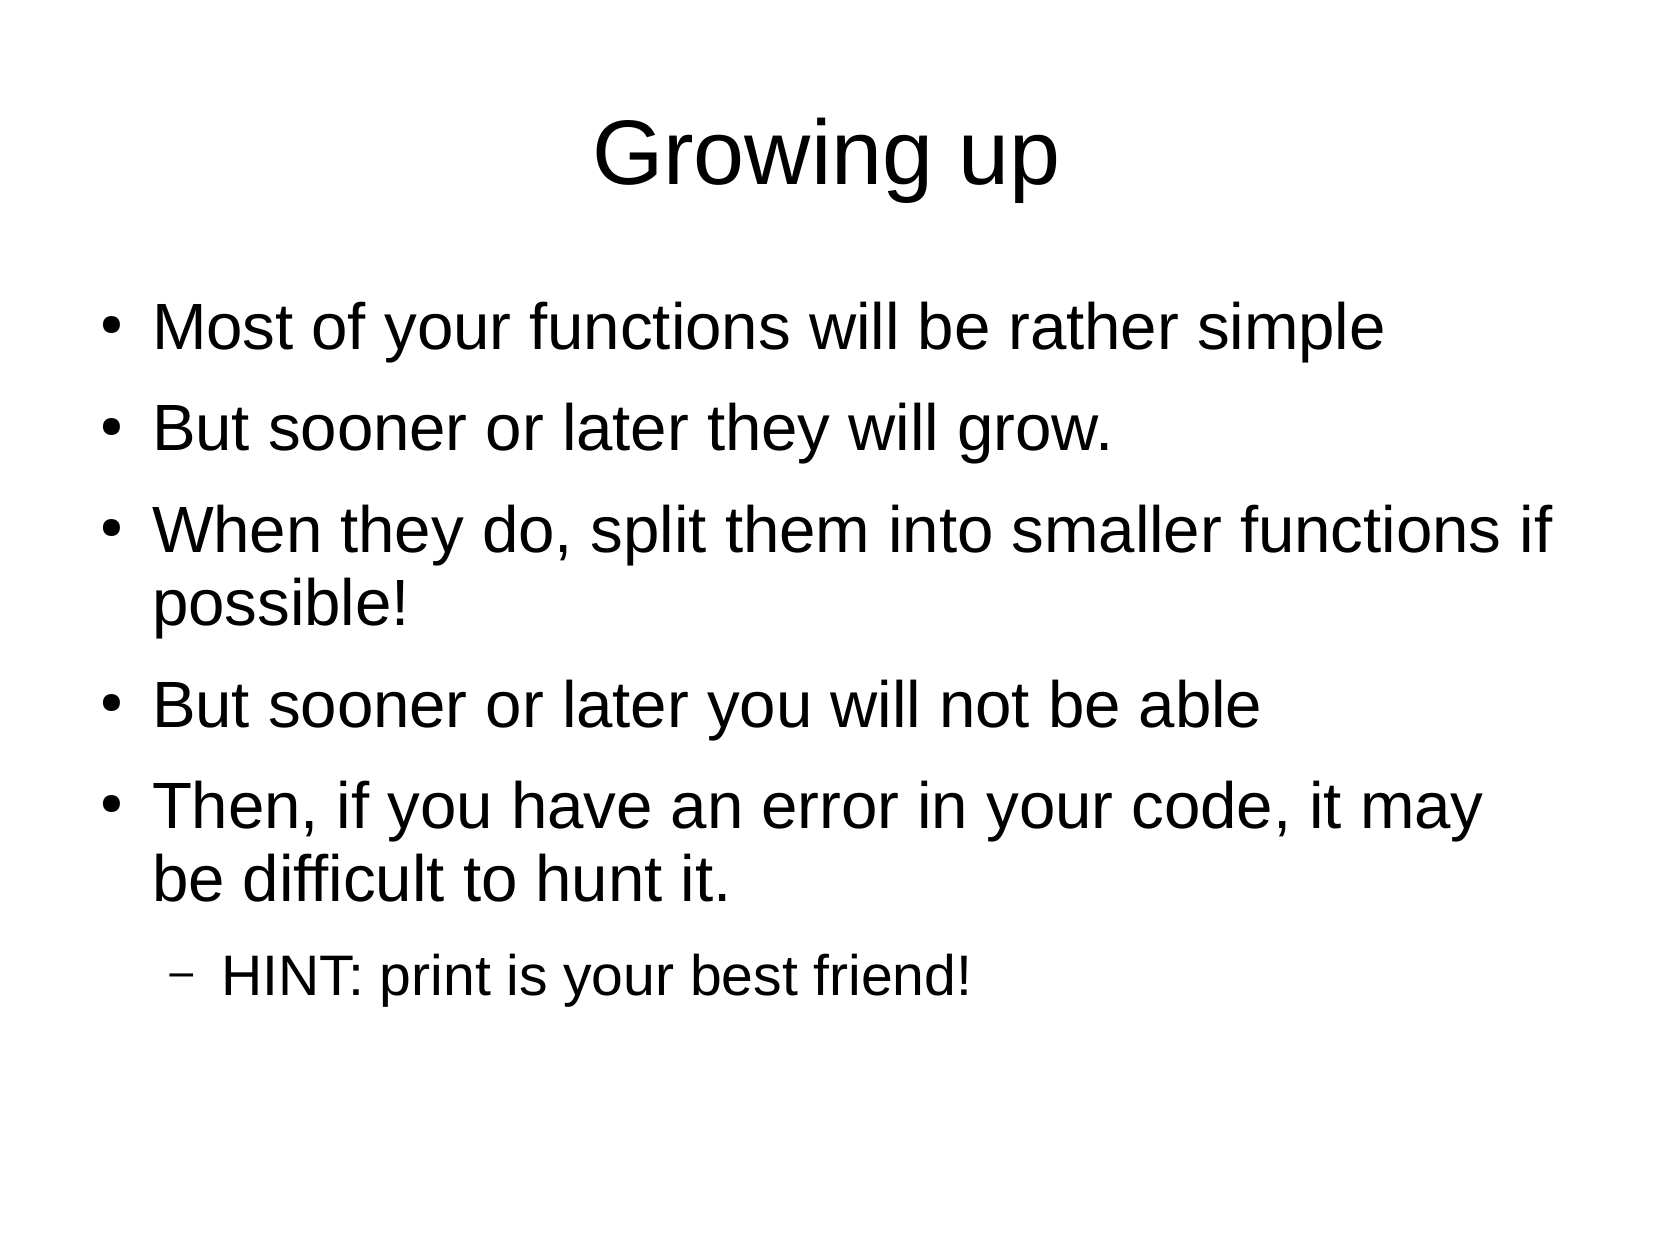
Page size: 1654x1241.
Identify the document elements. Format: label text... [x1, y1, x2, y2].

title Growing up [82, 49, 1571, 257]
list Most of your functions will be rather simple But sooner or later they will grow. When they do, split them into smaller functions if possible! But sooner or later you will not be able Then, if you have an error in your code, it may be difficult to hunt it. HINT: print is your best friend! [82, 290, 1571, 1010]
